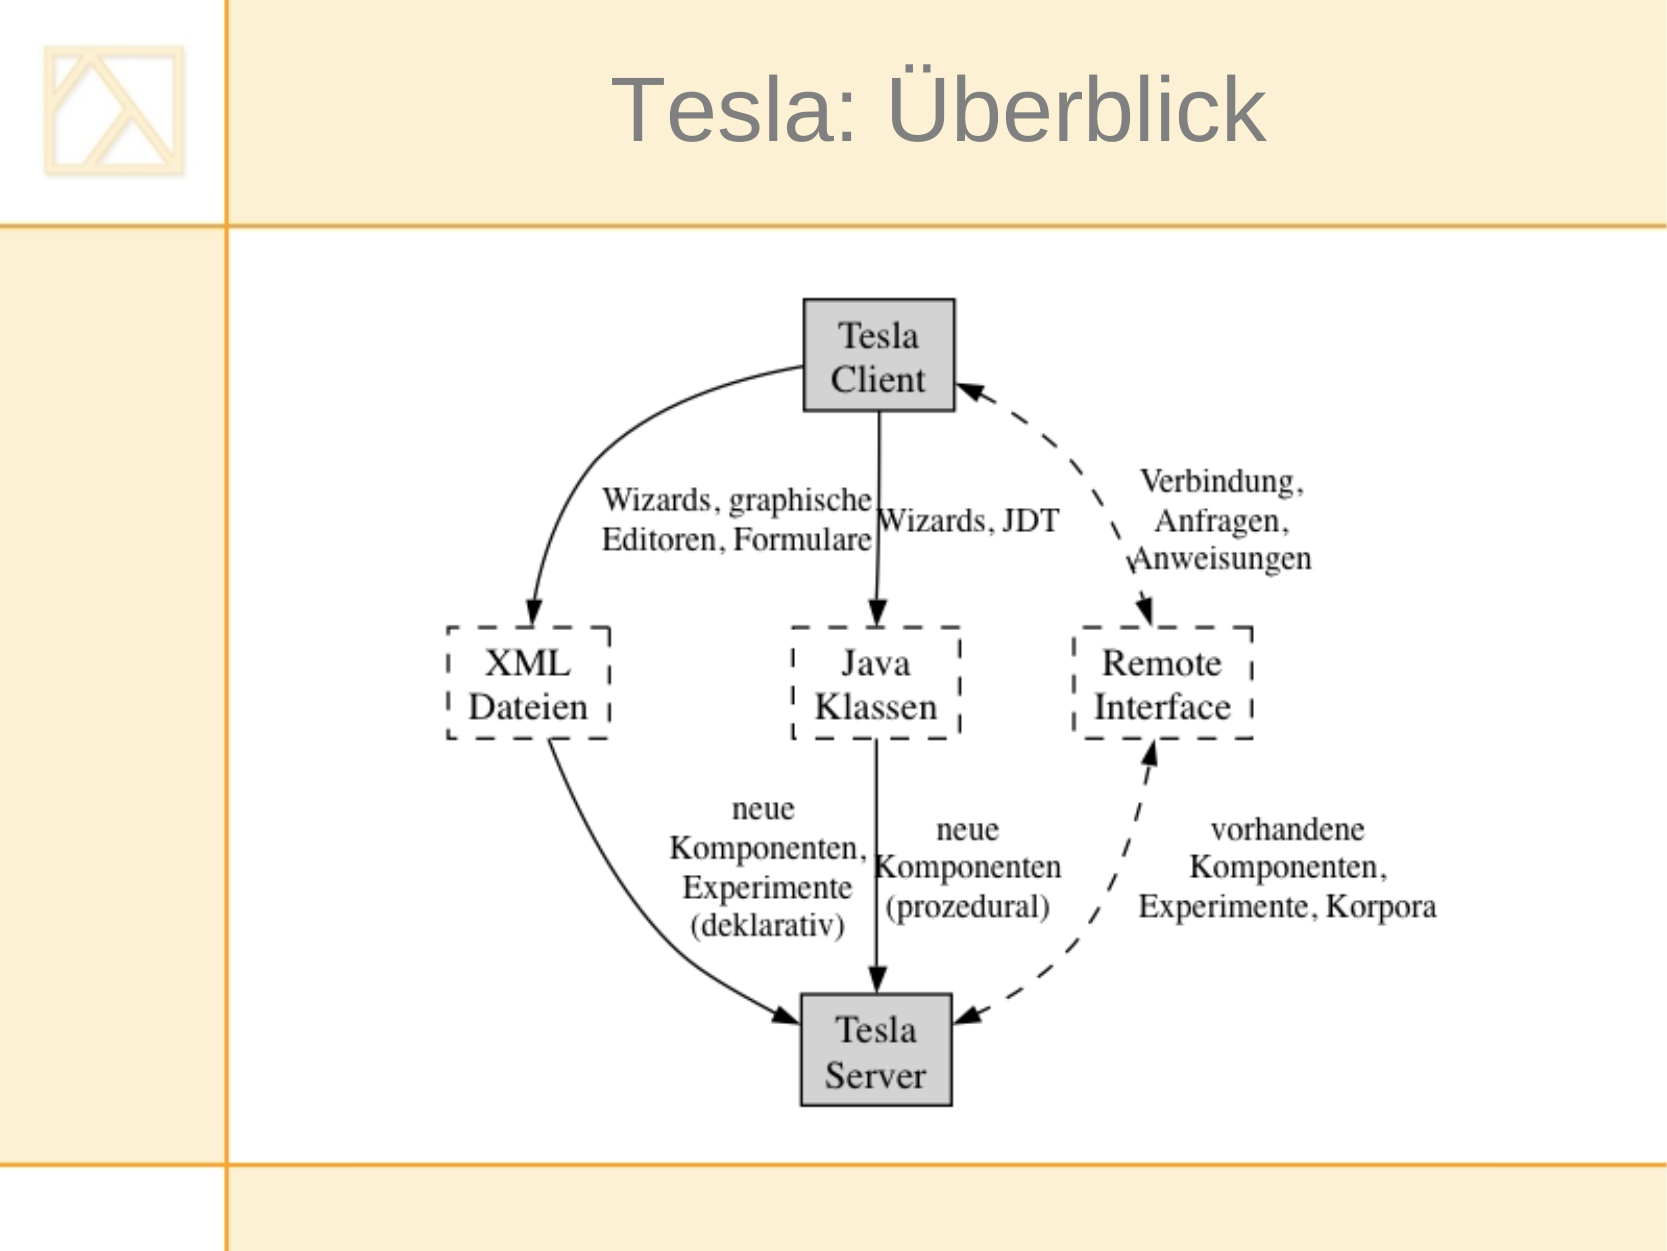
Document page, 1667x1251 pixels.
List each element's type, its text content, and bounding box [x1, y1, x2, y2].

title Tesla: Überblick [268, 0, 1611, 238]
picture [0, 0, 1667, 1251]
